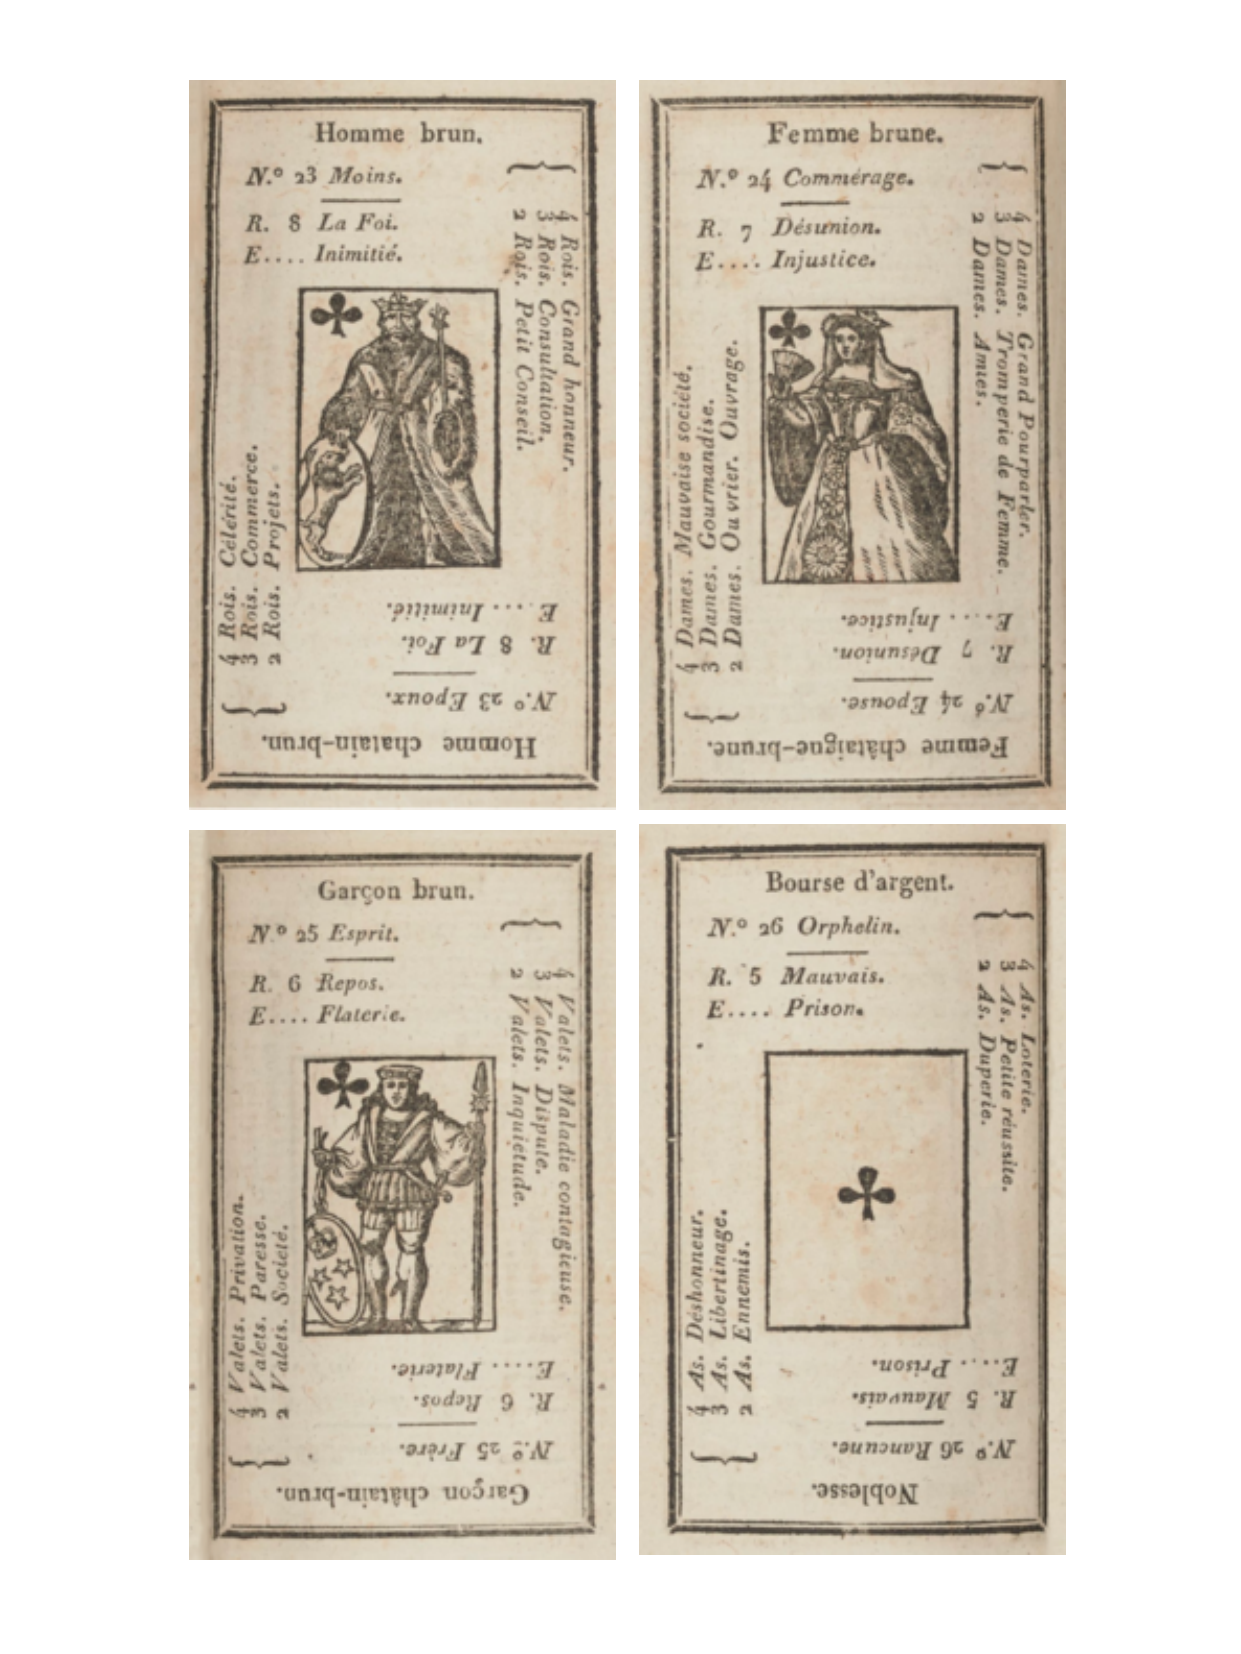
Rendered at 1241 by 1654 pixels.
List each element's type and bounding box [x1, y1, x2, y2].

picture [639, 824, 1066, 1555]
picture [189, 830, 616, 1561]
picture [189, 80, 616, 811]
picture [639, 80, 1066, 811]
